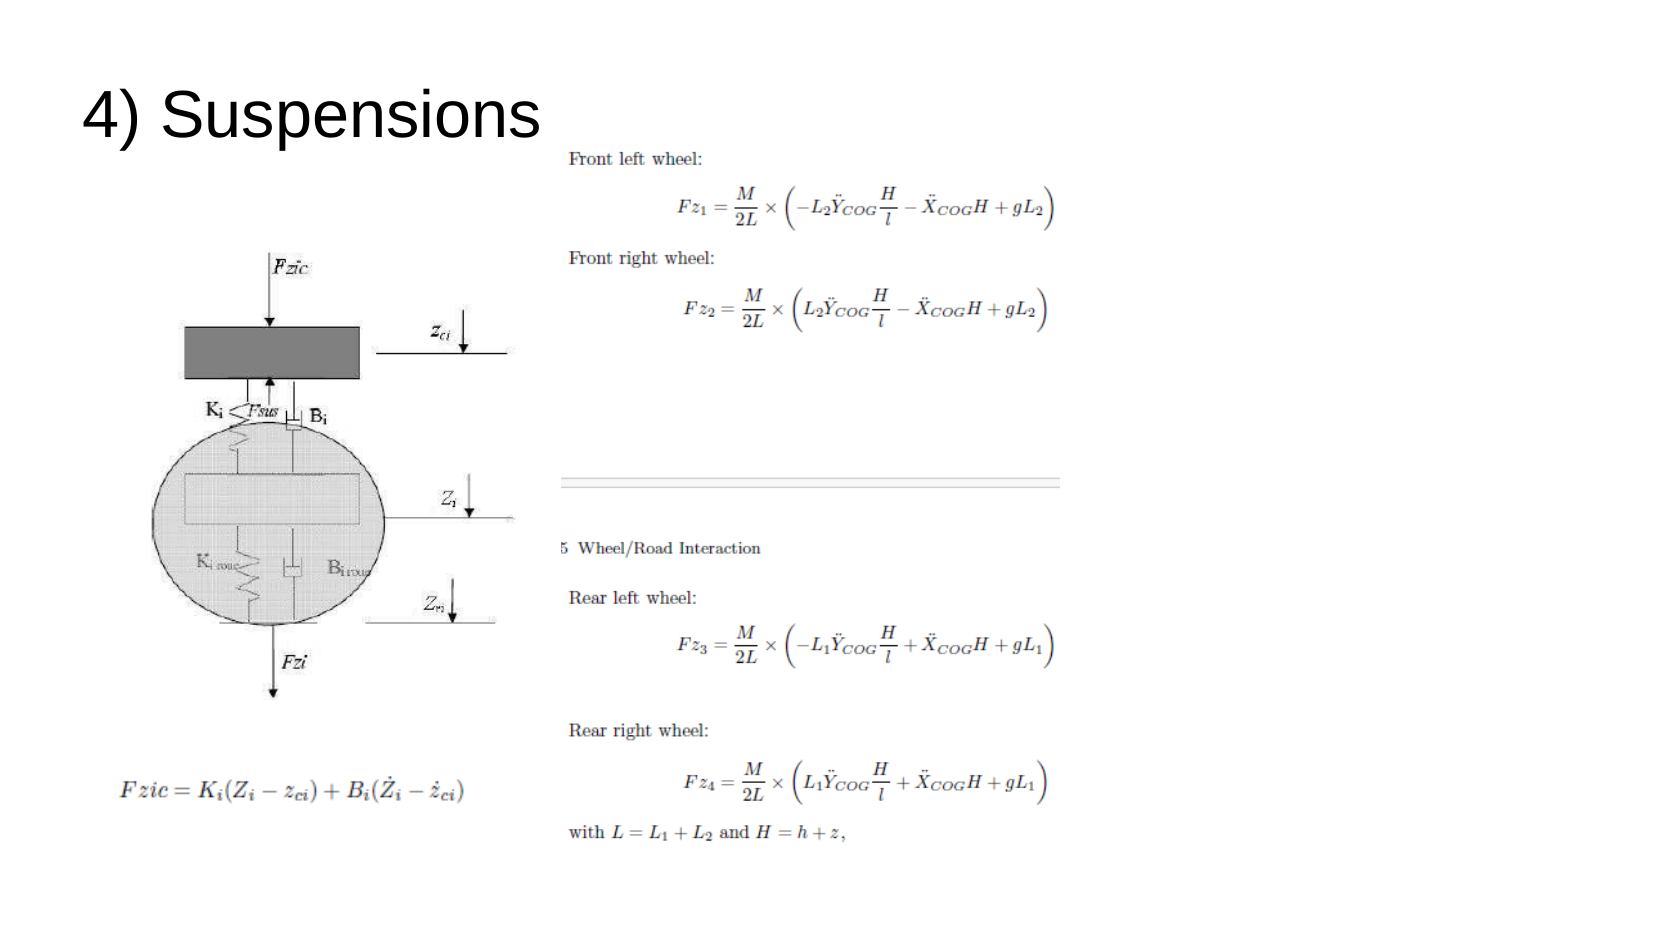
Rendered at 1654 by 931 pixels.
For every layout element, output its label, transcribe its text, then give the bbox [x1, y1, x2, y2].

picture [102, 767, 473, 817]
picture [118, 234, 533, 709]
title 4) Suspensions [82, 37, 1571, 193]
picture [561, 147, 1060, 846]
